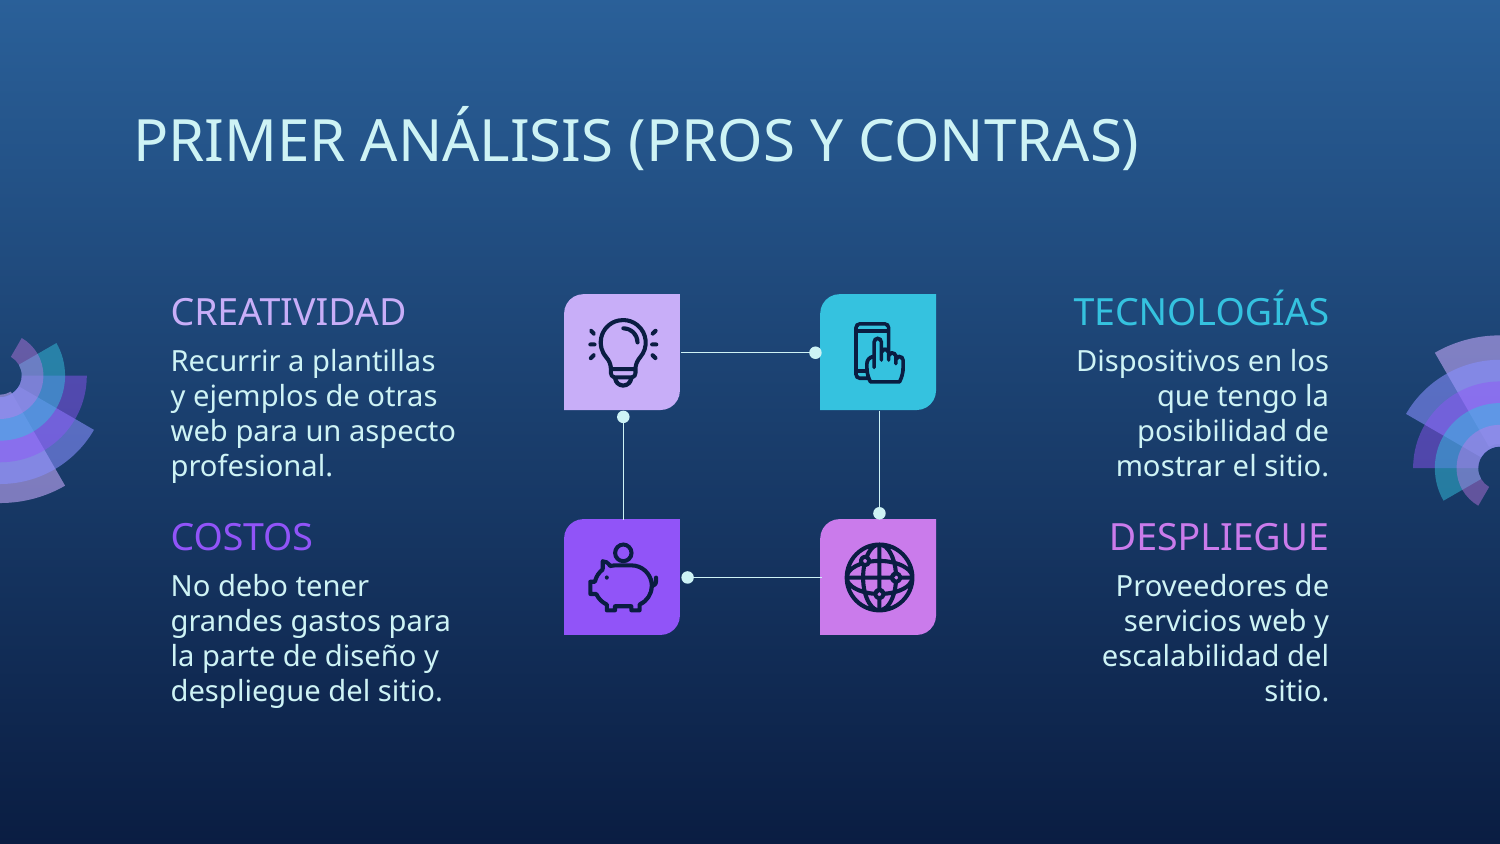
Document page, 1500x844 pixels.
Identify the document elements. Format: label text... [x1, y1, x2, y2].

text_box Proveedores de servicios web y escalabilidad del sitio. [1028, 552, 1345, 647]
text_box No debo tener grandes gastos para la parte de diseño y despliegue del sitio. [155, 552, 472, 647]
text_box CREATIVIDAD [155, 270, 472, 327]
text_box DESPLIEGUE [1028, 495, 1345, 552]
title PRIMER ANÁLISIS (PROS Y CONTRAS) [118, 88, 1382, 183]
text_box TECNOLOGÍAS [1028, 270, 1345, 327]
text_box Dispositivos en los que tengo la posibilidad de mostrar el sitio. [1028, 327, 1345, 422]
text_box [564, 519, 680, 635]
picture [588, 317, 915, 613]
text_box COSTOS [155, 495, 472, 552]
text_box [820, 519, 937, 635]
text_box [564, 294, 680, 411]
text_box Recurrir a plantillas y ejemplos de otras web para un aspecto profesional. [155, 327, 472, 422]
text_box [820, 294, 937, 411]
